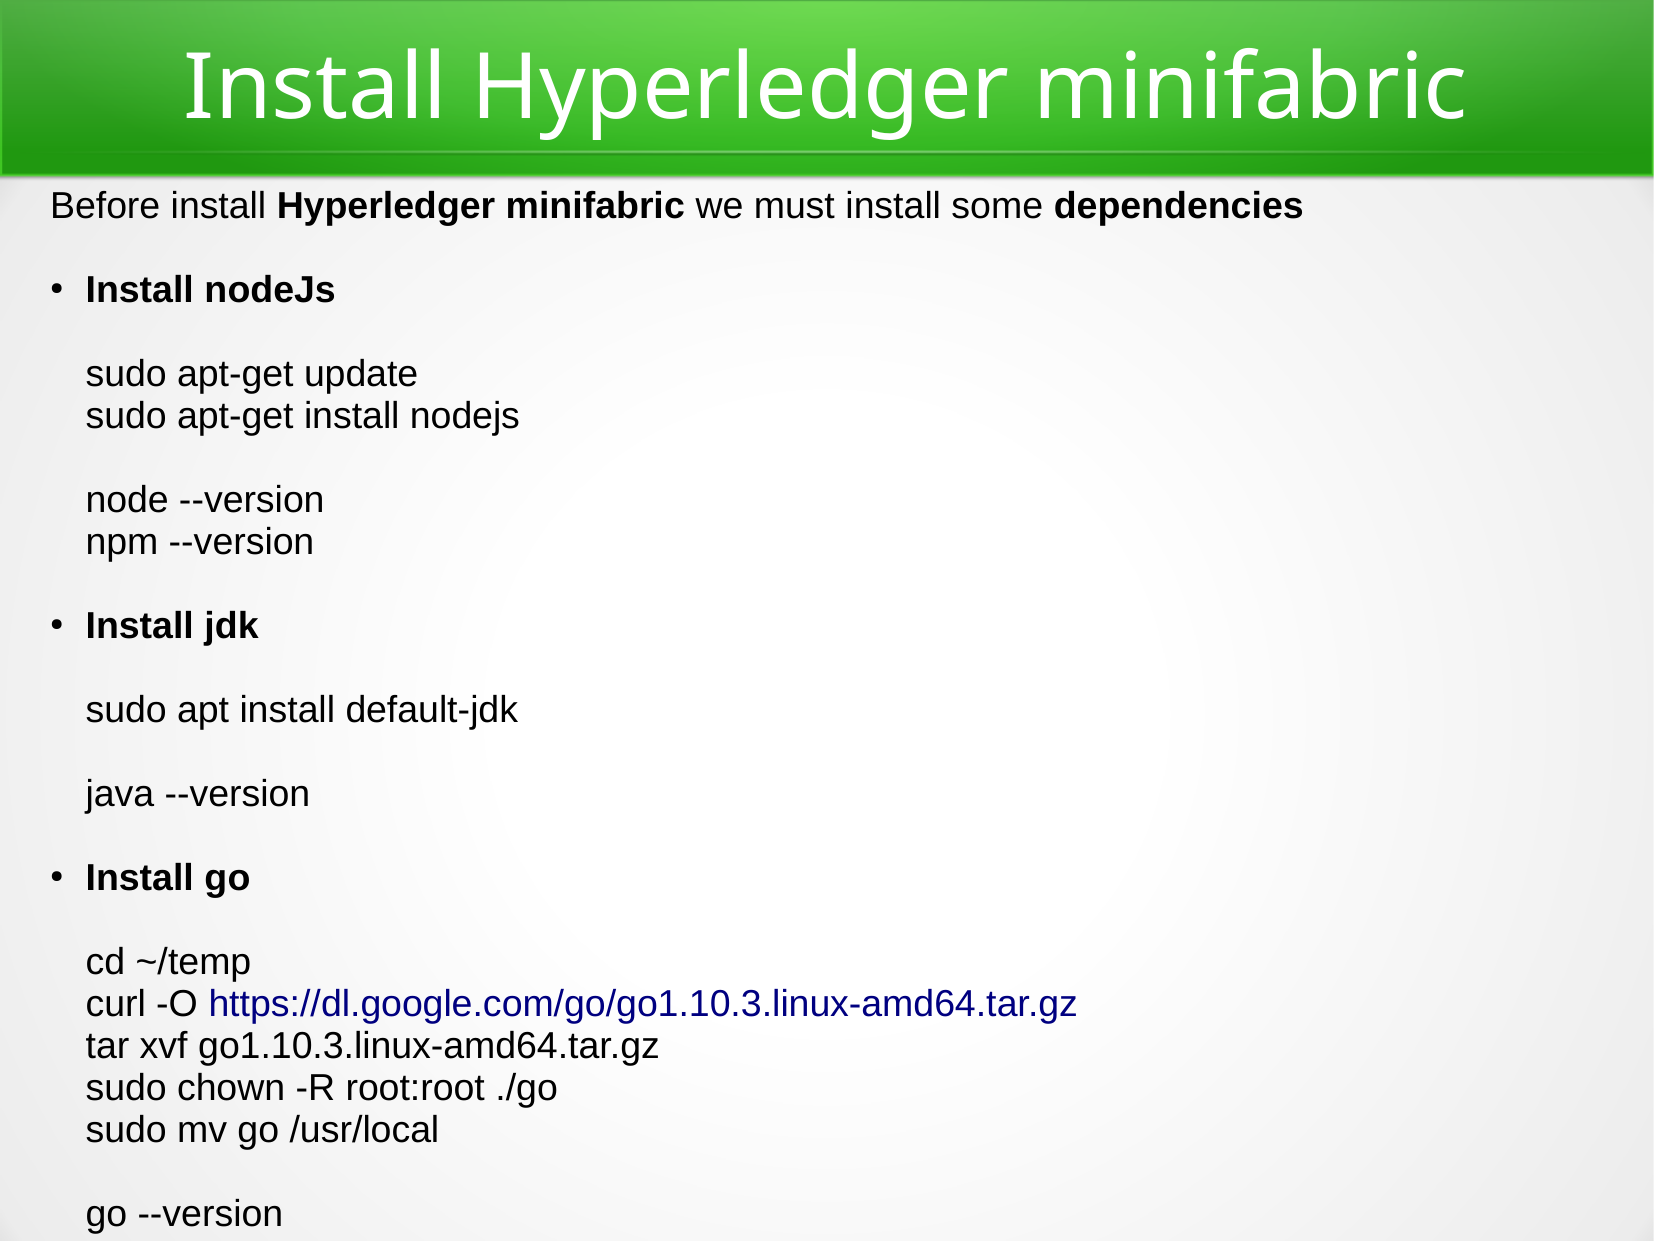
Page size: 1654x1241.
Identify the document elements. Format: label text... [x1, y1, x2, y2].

text_box Before install Hyperledger minifabric we must install some dependencies Install nodeJs sudo apt-get update sudo apt-get install nodejs node --version npm --version Install jdk sudo apt install default-jdk java --version Install go cd ~/temp curl -O https://dl.google.com/go/go1.10.3.linux-amd64.tar.gz tar xvf go1.10.3.linux-amd64.tar.gz sudo chown -R root:root ./go sudo mv go /usr/local go --version [35, 177, 1619, 1241]
title Install Hyperledger minifabric [82, 11, 1571, 154]
picture [0, 0, 1654, 1241]
